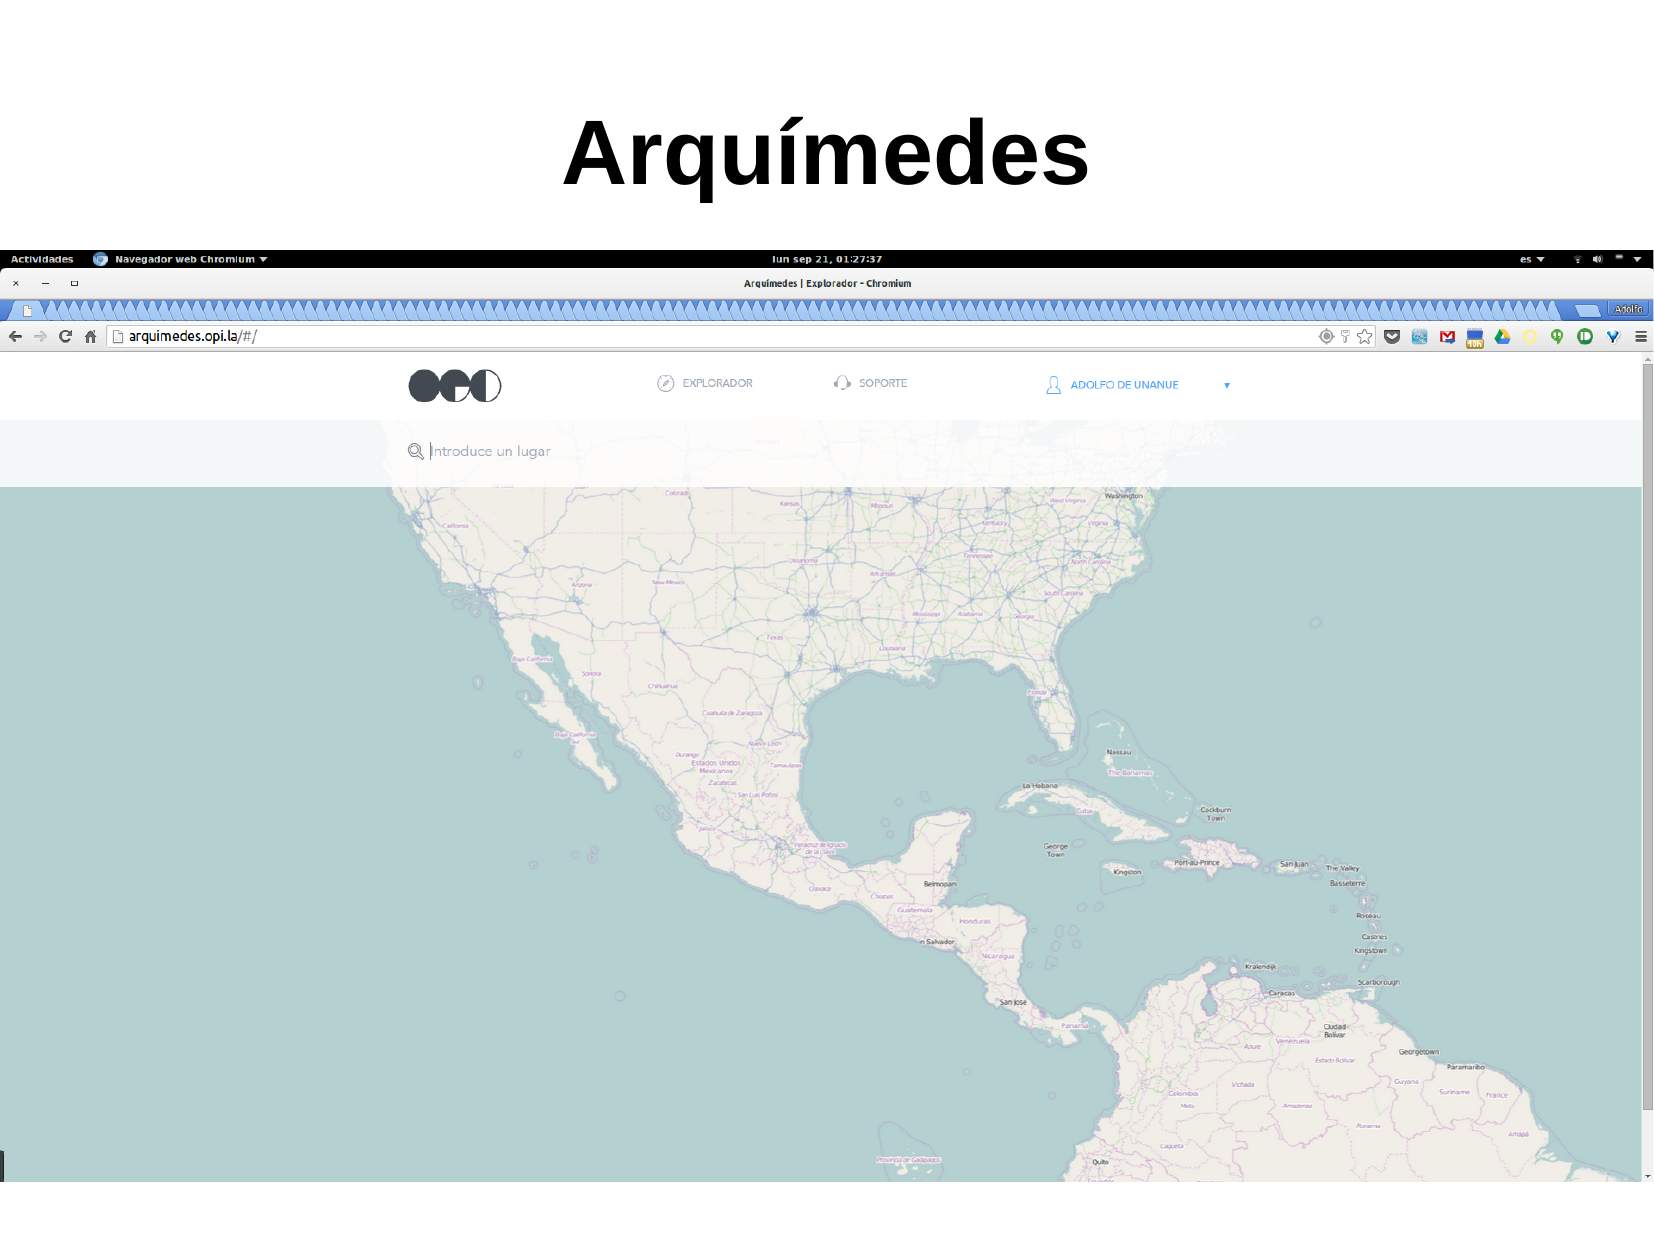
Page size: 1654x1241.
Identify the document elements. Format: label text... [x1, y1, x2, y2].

title Arquímedes [82, 49, 1571, 250]
picture [0, 250, 1654, 1182]
